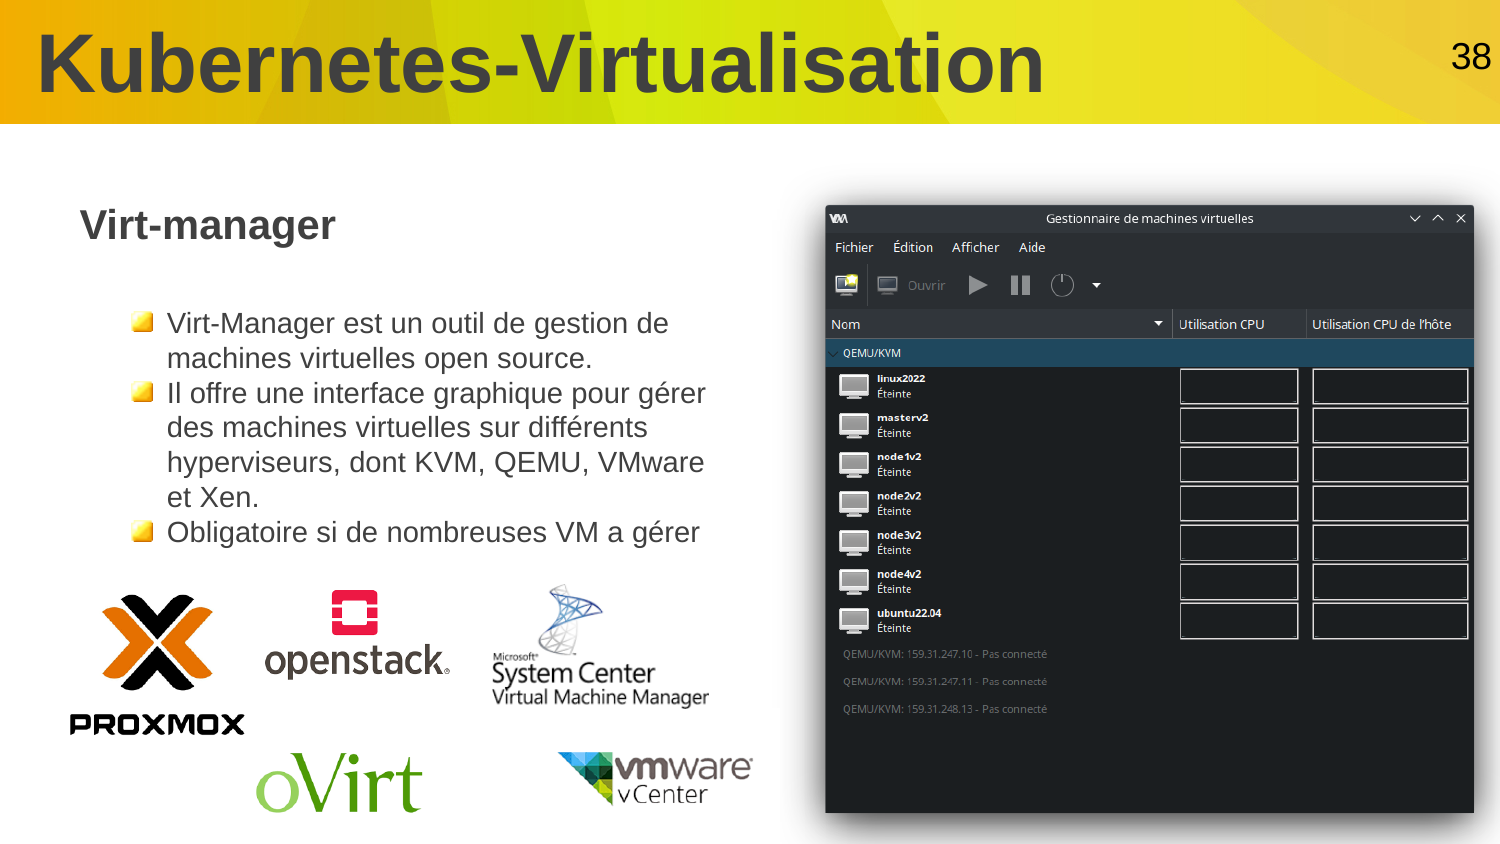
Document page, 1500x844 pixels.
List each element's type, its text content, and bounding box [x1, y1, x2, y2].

text_box <numéro> [1321, 35, 1493, 106]
text_box Virt-Manager est un outil de gestion de machines virtuelles open source. Il offre une interface graphique pour gérer des machines virtuelles sur différents hyperviseurs, dont KVM, QEMU, VMware et Xen. Obligatoire si de nombreuses VM a gérer [66, 296, 739, 721]
text_box Kubernetes-Virtualisation [0, 0, 1498, 130]
text_box Virt-manager [64, 185, 763, 261]
picture [0, 0, 1500, 844]
